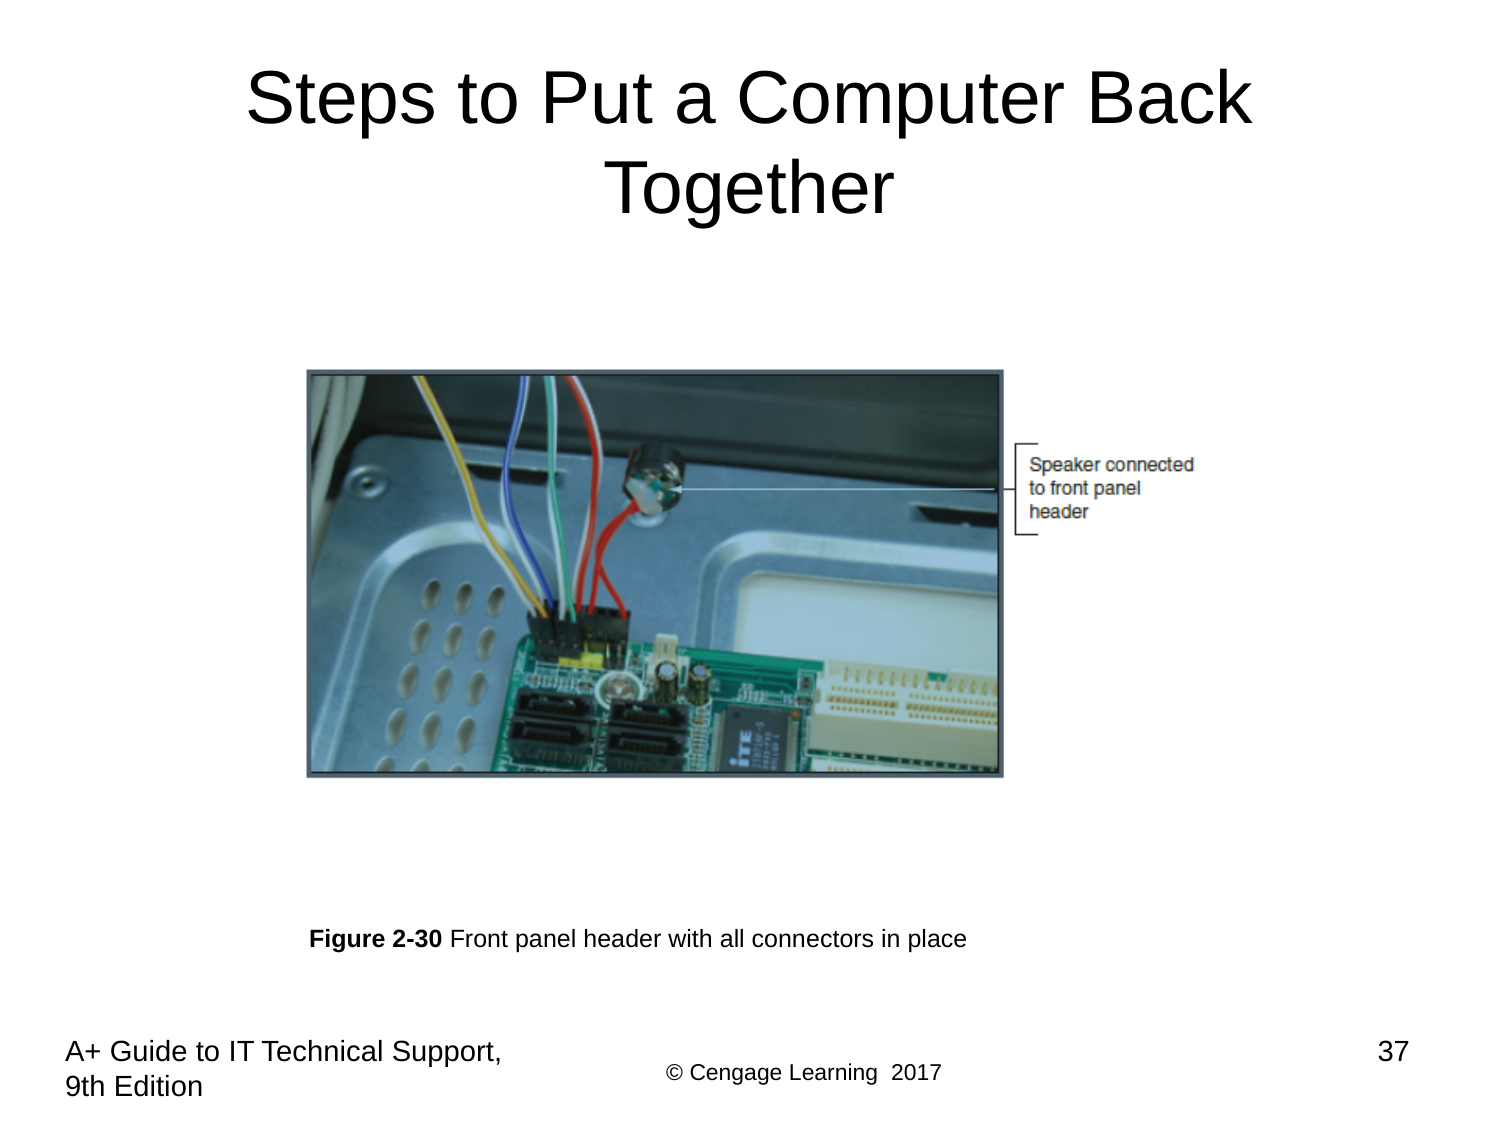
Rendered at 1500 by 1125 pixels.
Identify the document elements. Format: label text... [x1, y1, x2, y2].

title Steps to Put a Computer Back Together [75, 45, 1425, 233]
picture [299, 362, 1201, 786]
slide_number <number> [1074, 1024, 1425, 1103]
footer A+ Guide to IT Technical Support, 9th Edition [50, 1025, 550, 1104]
text_box Figure 2-30 Front panel header with all connectors in place [294, 915, 984, 961]
